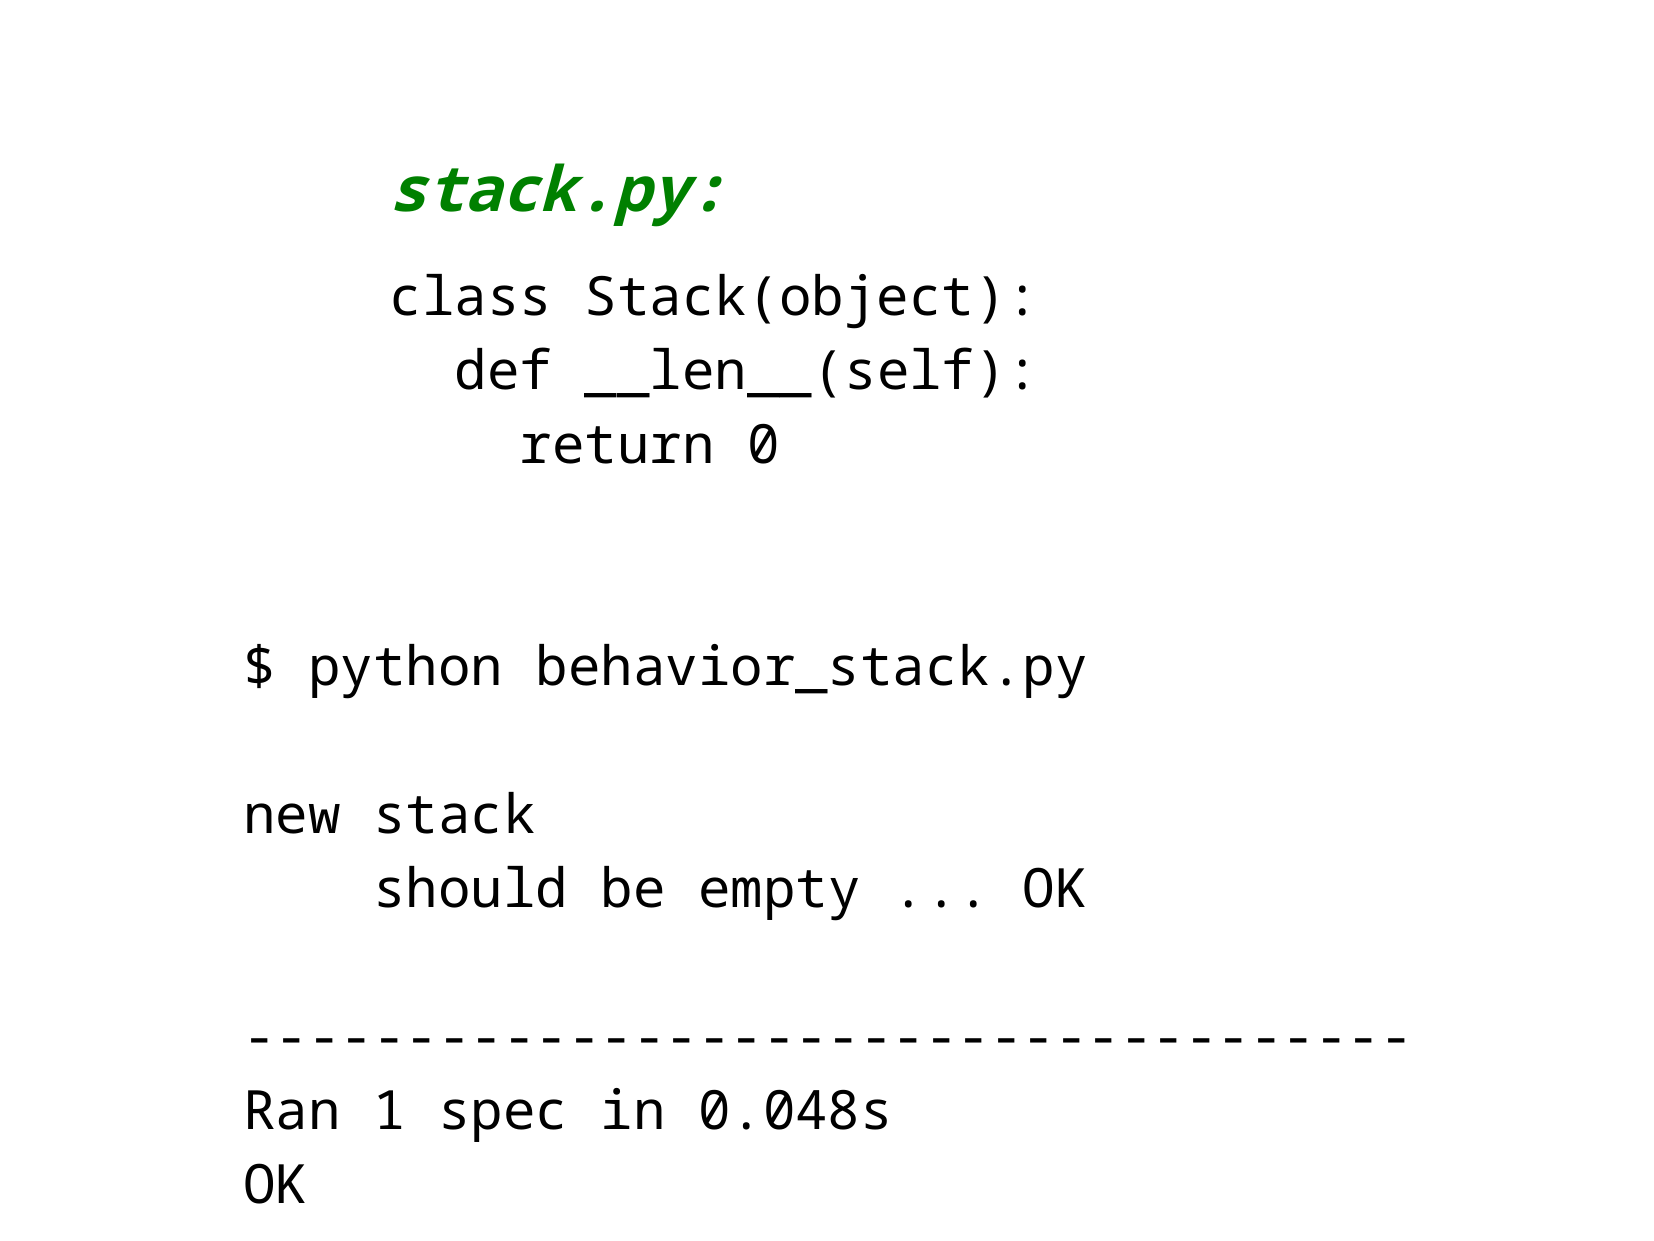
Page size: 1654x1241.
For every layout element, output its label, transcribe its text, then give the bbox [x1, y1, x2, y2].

text_box stack.py: class Stack(object): def __len__(self): return 0 [374, 136, 1163, 513]
text_box $ python behavior_stack.py new stack should be empty ... OK ------------------------------------ Ran 1 spec in 0.048s OK [228, 546, 1653, 1192]
